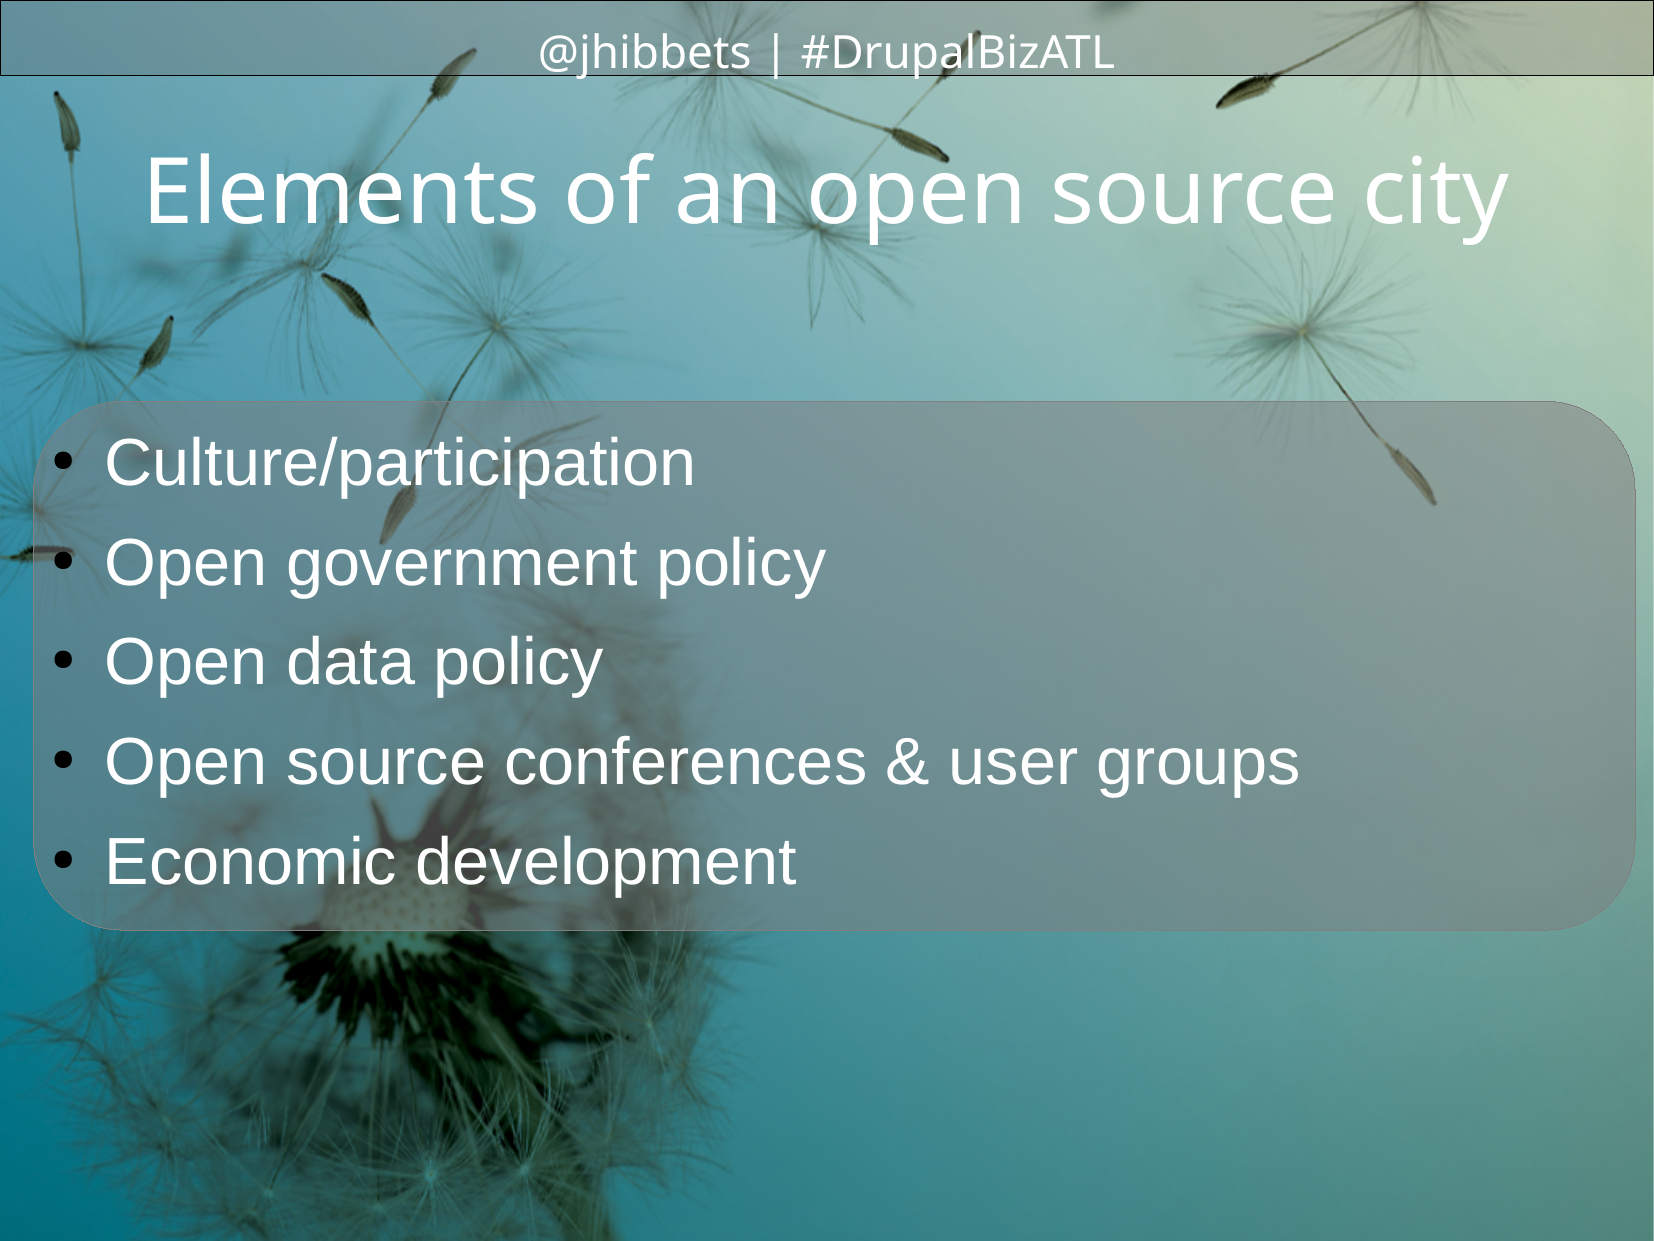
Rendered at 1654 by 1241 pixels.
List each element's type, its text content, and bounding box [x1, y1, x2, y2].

text_box [62, 401, 1636, 931]
picture [0, 76, 1654, 1241]
list Culture/participation Open government policy Open data policy Open source conferences & user groups Economic development [33, 425, 1522, 909]
title Elements of an open source city [82, 84, 1571, 292]
